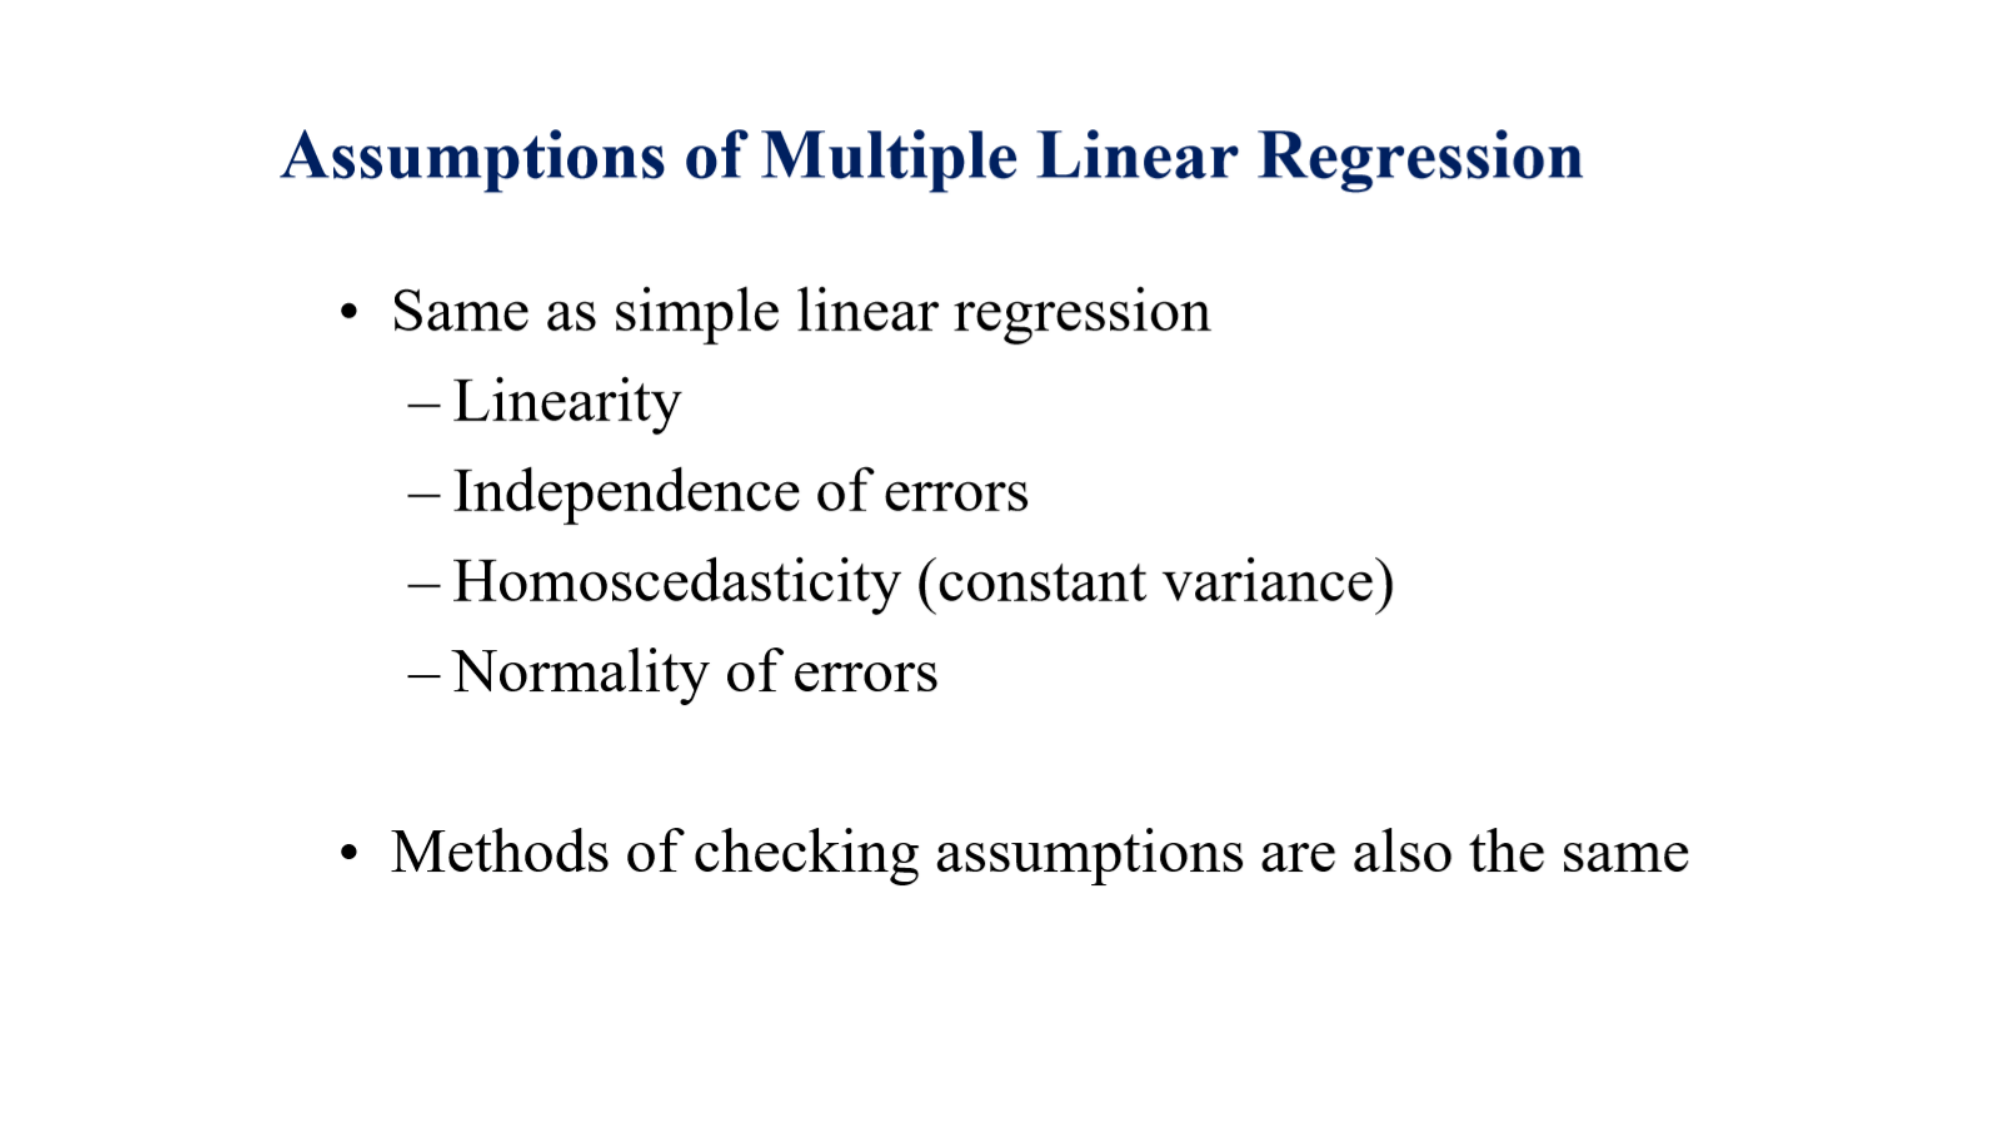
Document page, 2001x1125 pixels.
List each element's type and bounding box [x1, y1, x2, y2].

picture [256, 108, 1753, 1022]
